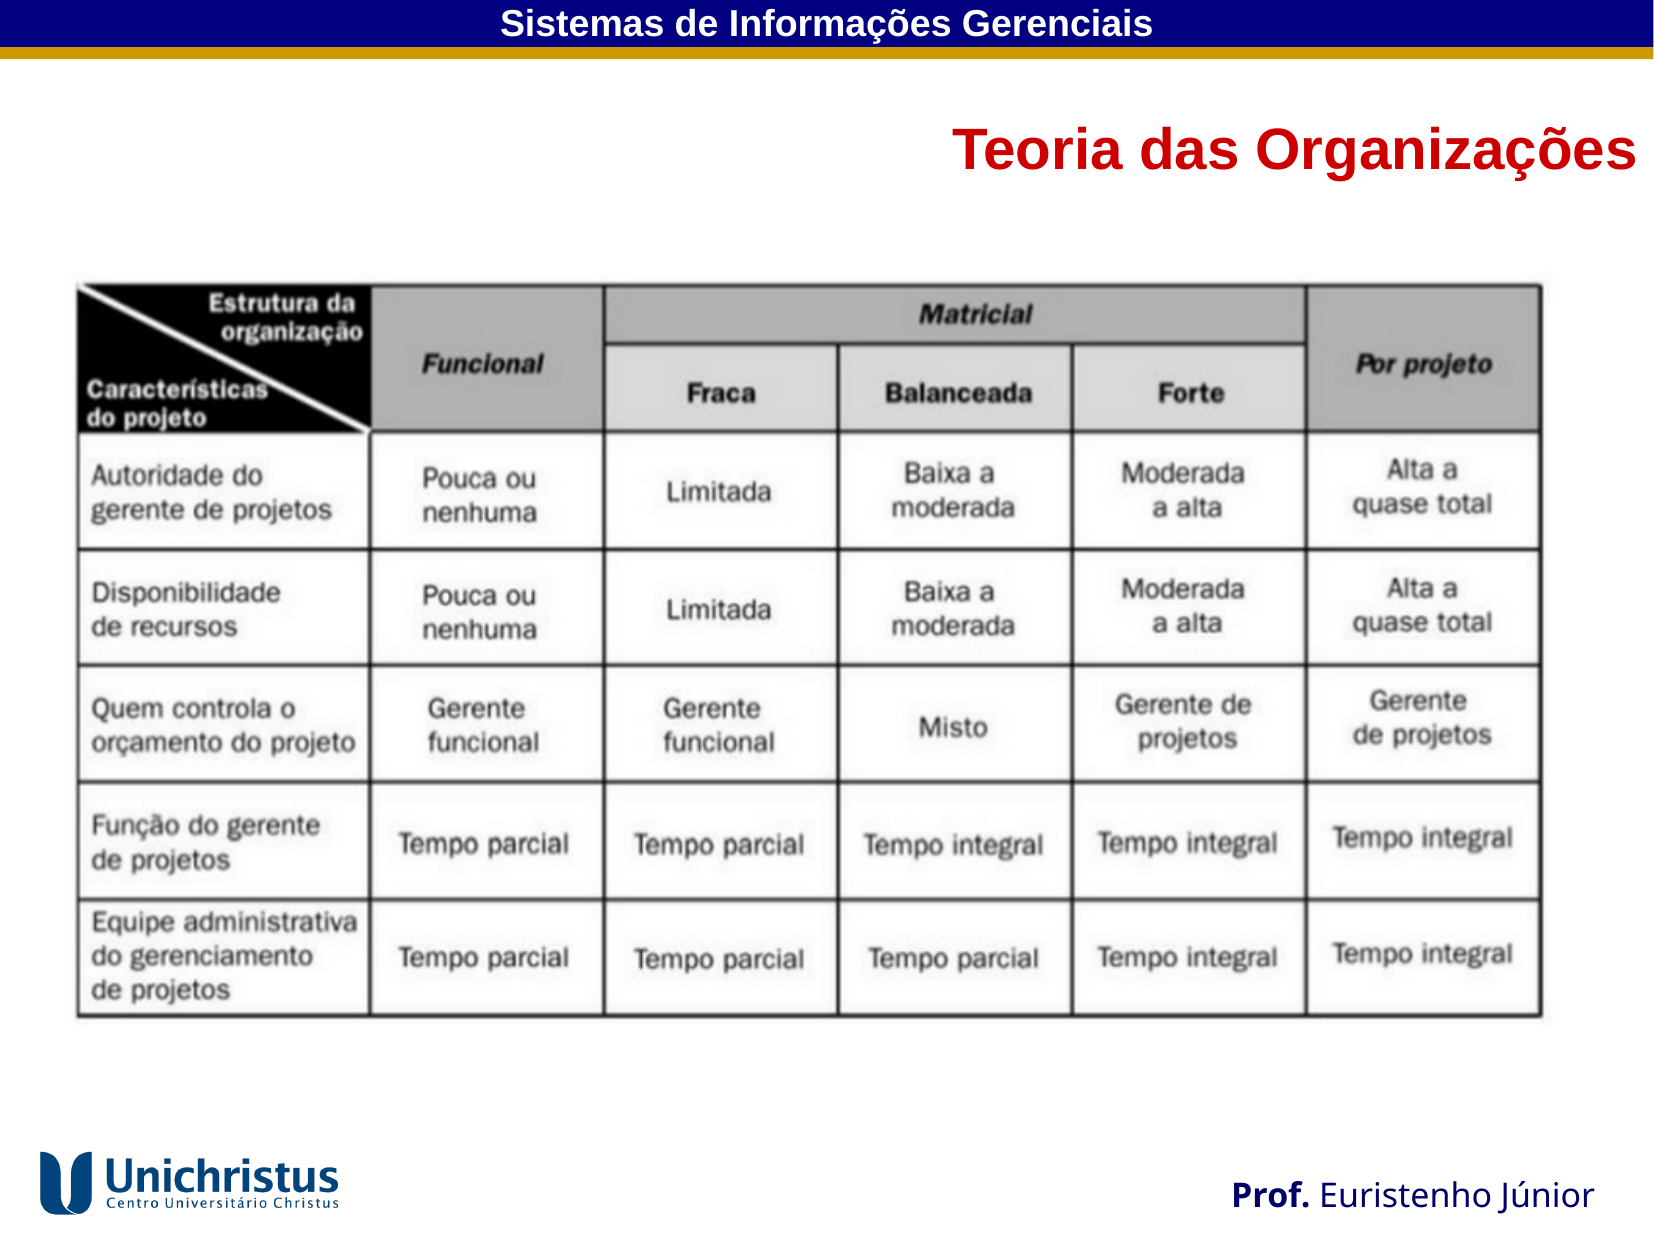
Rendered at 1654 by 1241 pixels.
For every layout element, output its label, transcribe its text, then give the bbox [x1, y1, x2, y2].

text_box [0, 47, 1654, 60]
picture [35, 1148, 343, 1217]
picture [70, 271, 1553, 1025]
text_box Prof. Euristenho Júnior [1216, 1163, 1654, 1224]
text_box Teoria das Organizações [937, 109, 1654, 189]
text_box Sistemas de Informações Gerenciais [0, 0, 1654, 47]
